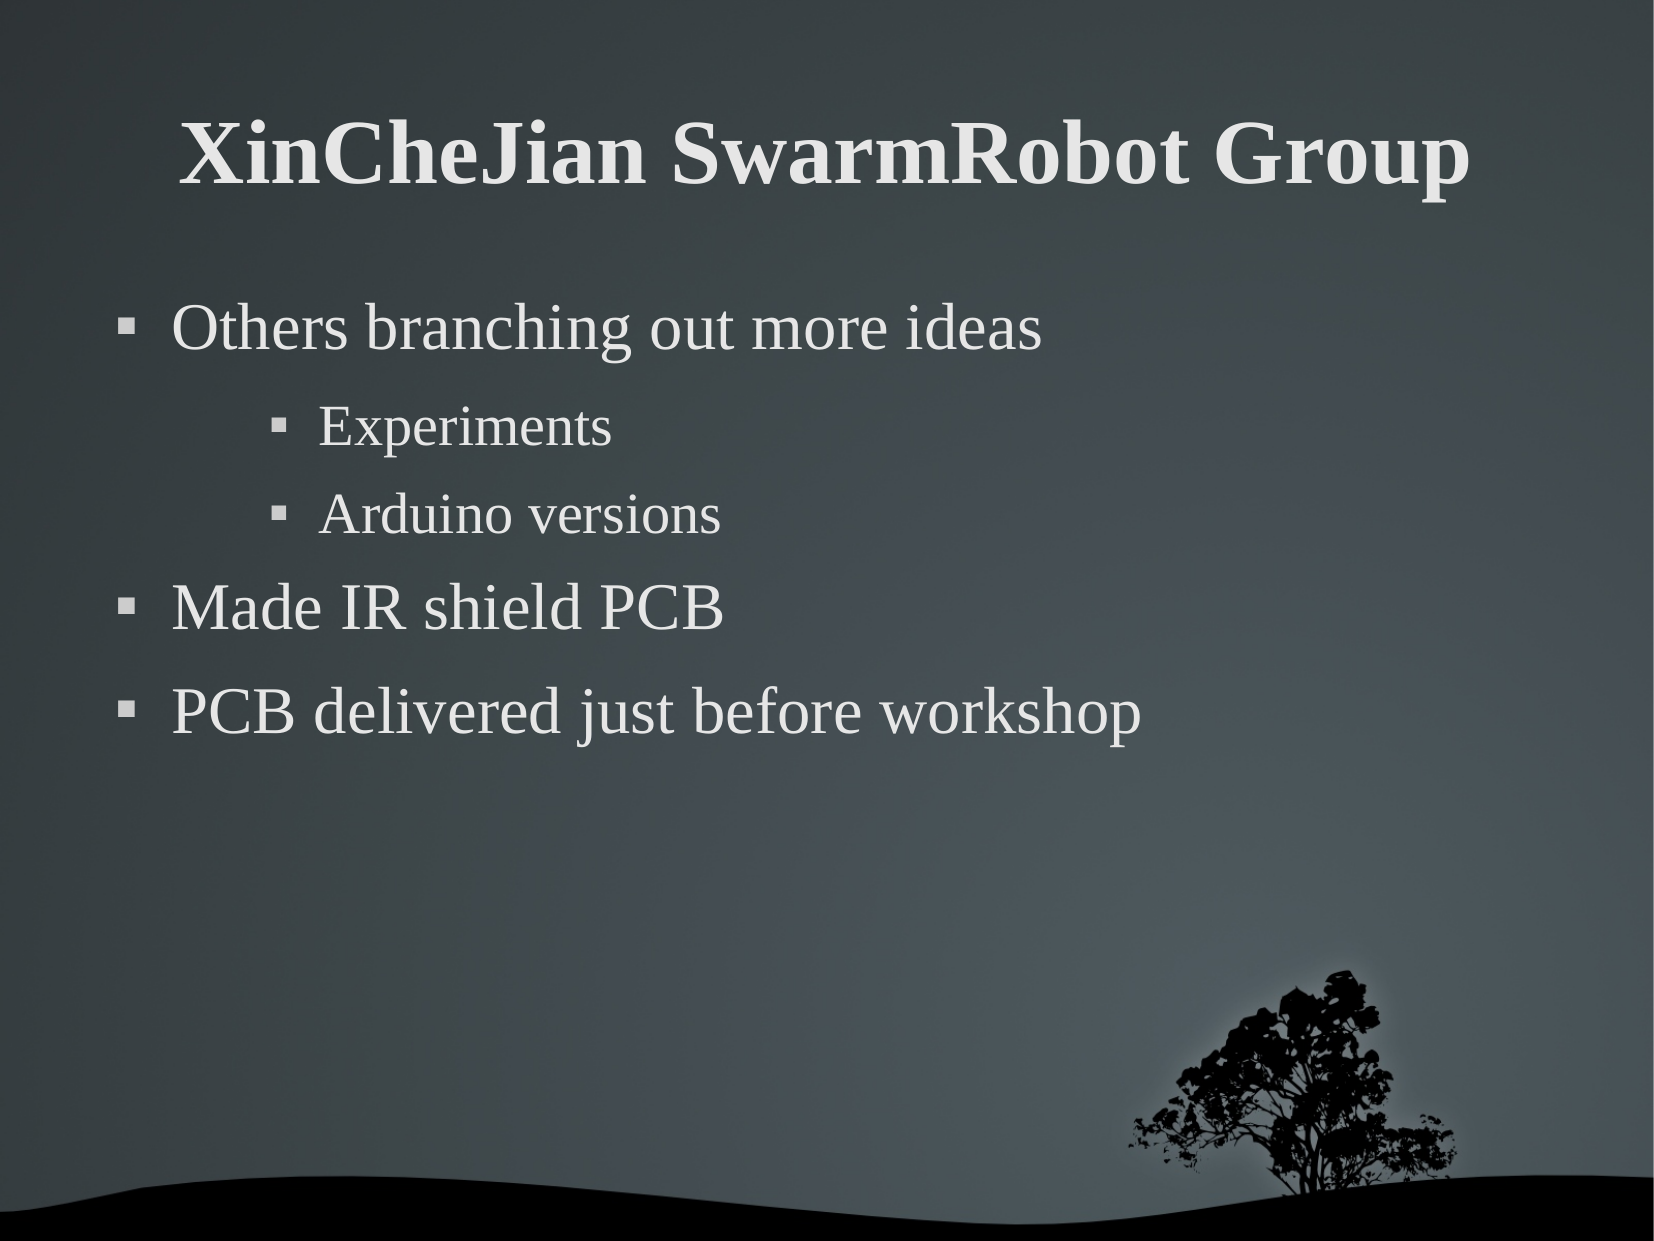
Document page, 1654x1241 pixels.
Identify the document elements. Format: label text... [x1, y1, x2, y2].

picture [0, 0, 1654, 1241]
title XinCheJian SwarmRobot Group [82, 49, 1571, 257]
list Others branching out more ideas Experiments Arduino versions Made IR shield PCB PCB delivered just before workshop [82, 290, 1571, 1109]
